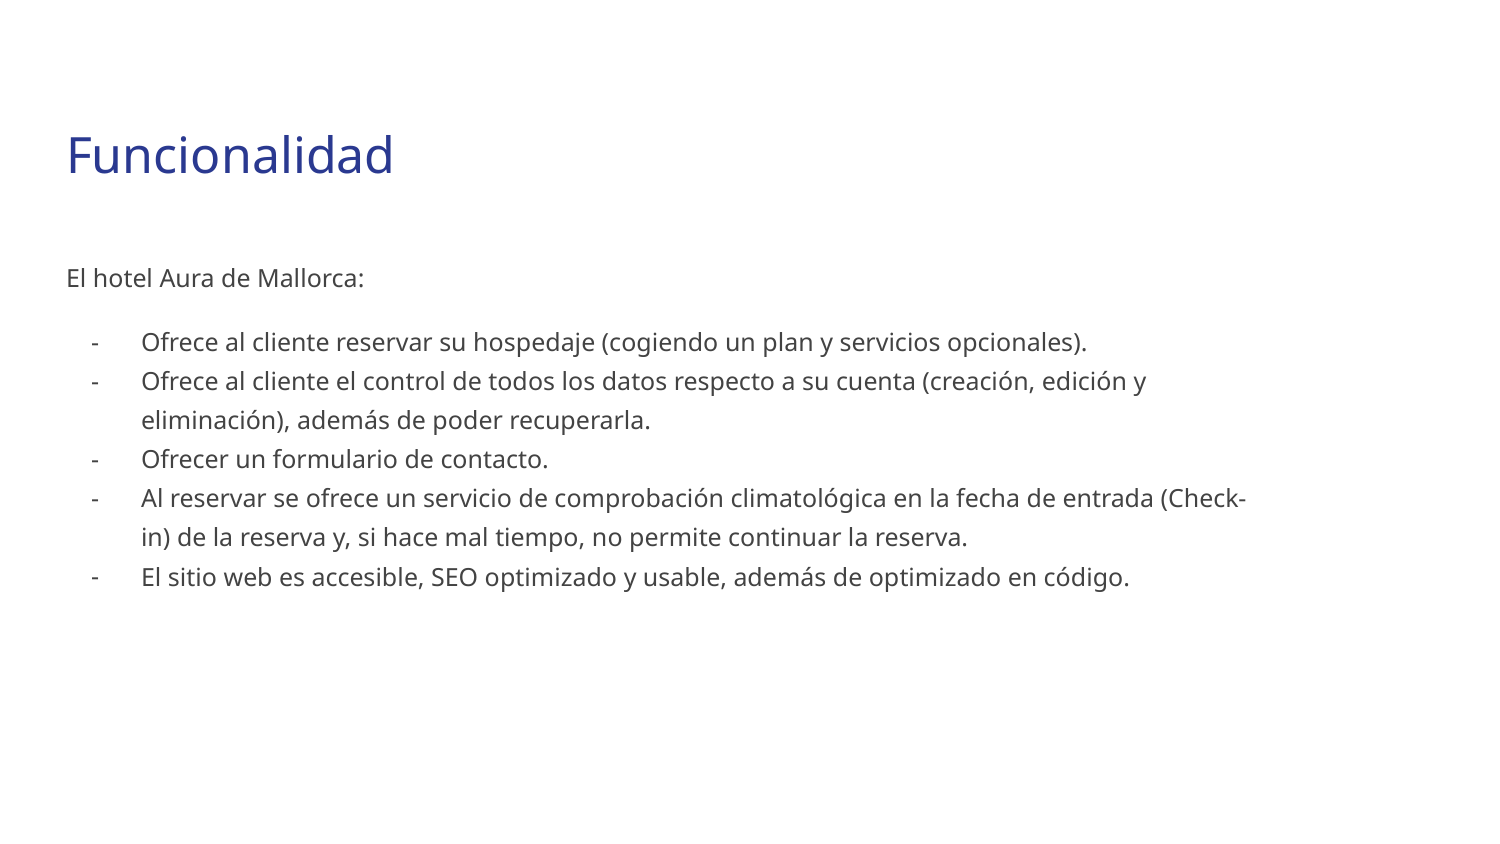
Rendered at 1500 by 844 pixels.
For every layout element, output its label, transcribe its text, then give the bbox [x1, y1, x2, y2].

list El hotel Aura de Mallorca: Ofrece al cliente reservar su hospedaje (cogiendo un plan y servicios opcionales). Ofrece al cliente el control de todos los datos respecto a su cuenta (creación, edición y eliminación), además de poder recuperarla. Ofrecer un formulario de contacto. Al reservar se ofrece un servicio de comprobación climatológica en la fecha de entrada (Check-in) de la reserva y, si hace mal tiempo, no permite continuar la reserva. El sitio web es accesible, SEO optimizado y usable, además de optimizado en código. [51, 240, 1287, 750]
title Funcionalidad [51, 79, 512, 204]
